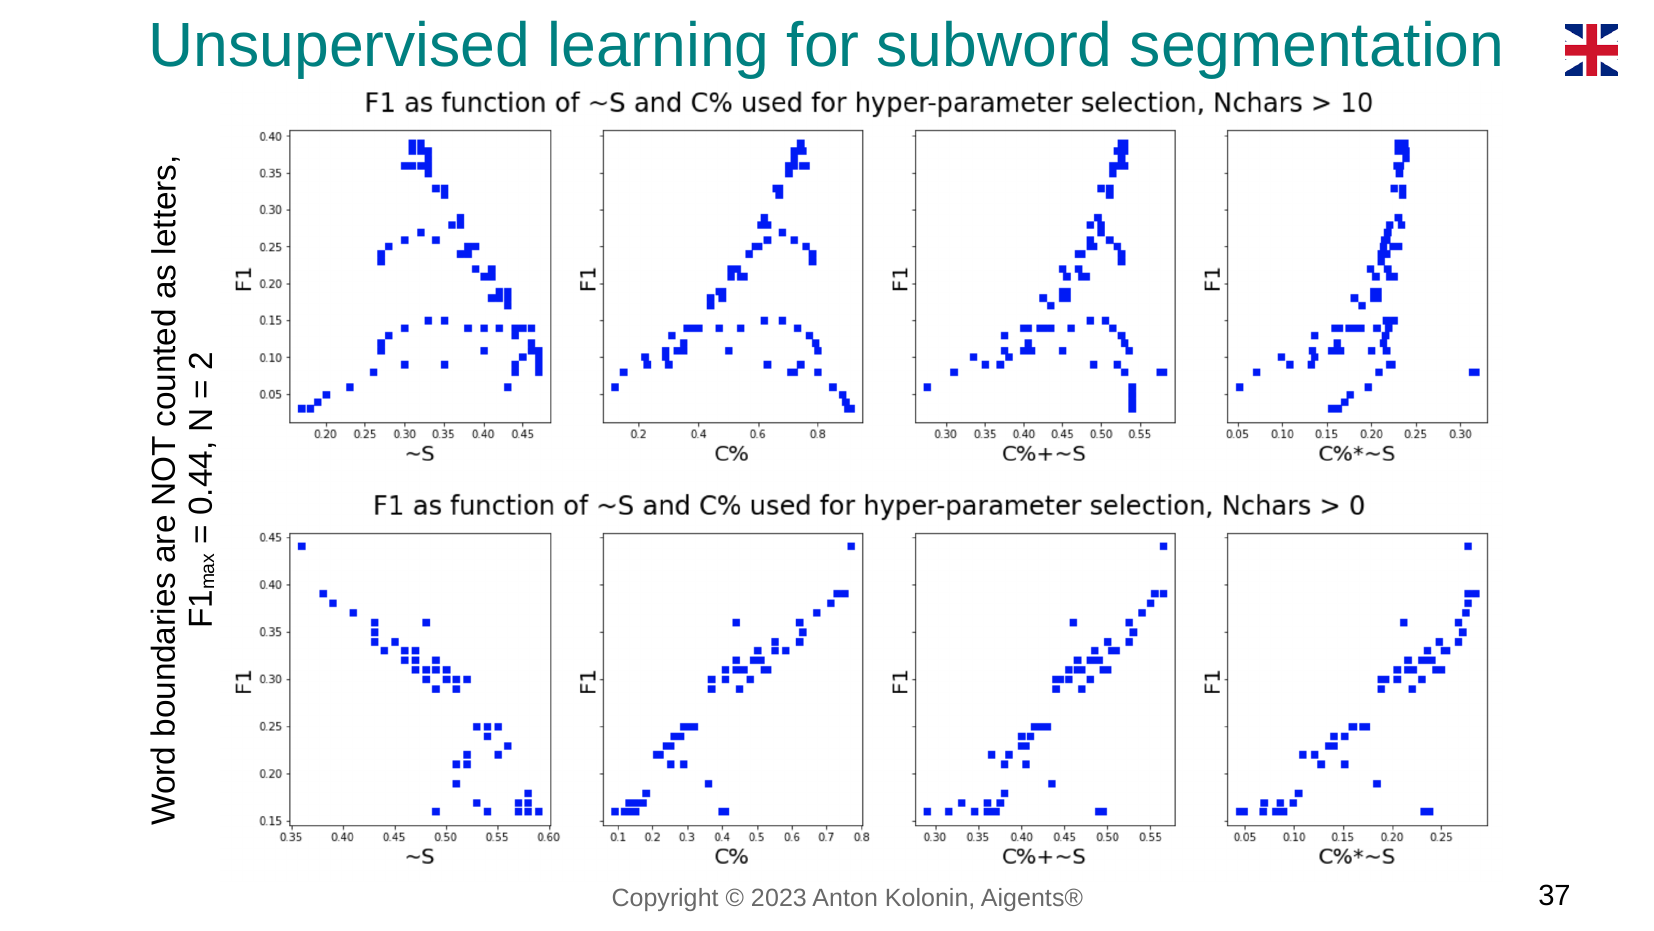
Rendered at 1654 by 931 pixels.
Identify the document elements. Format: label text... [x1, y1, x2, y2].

text_box Word boundaries are NOT counted as letters, F1max = 0.44, N = 2 [131, 76, 232, 895]
text_box Unsupervised learning for subword segmentation [0, 0, 1630, 91]
picture [232, 81, 1503, 882]
picture [1565, 24, 1618, 76]
